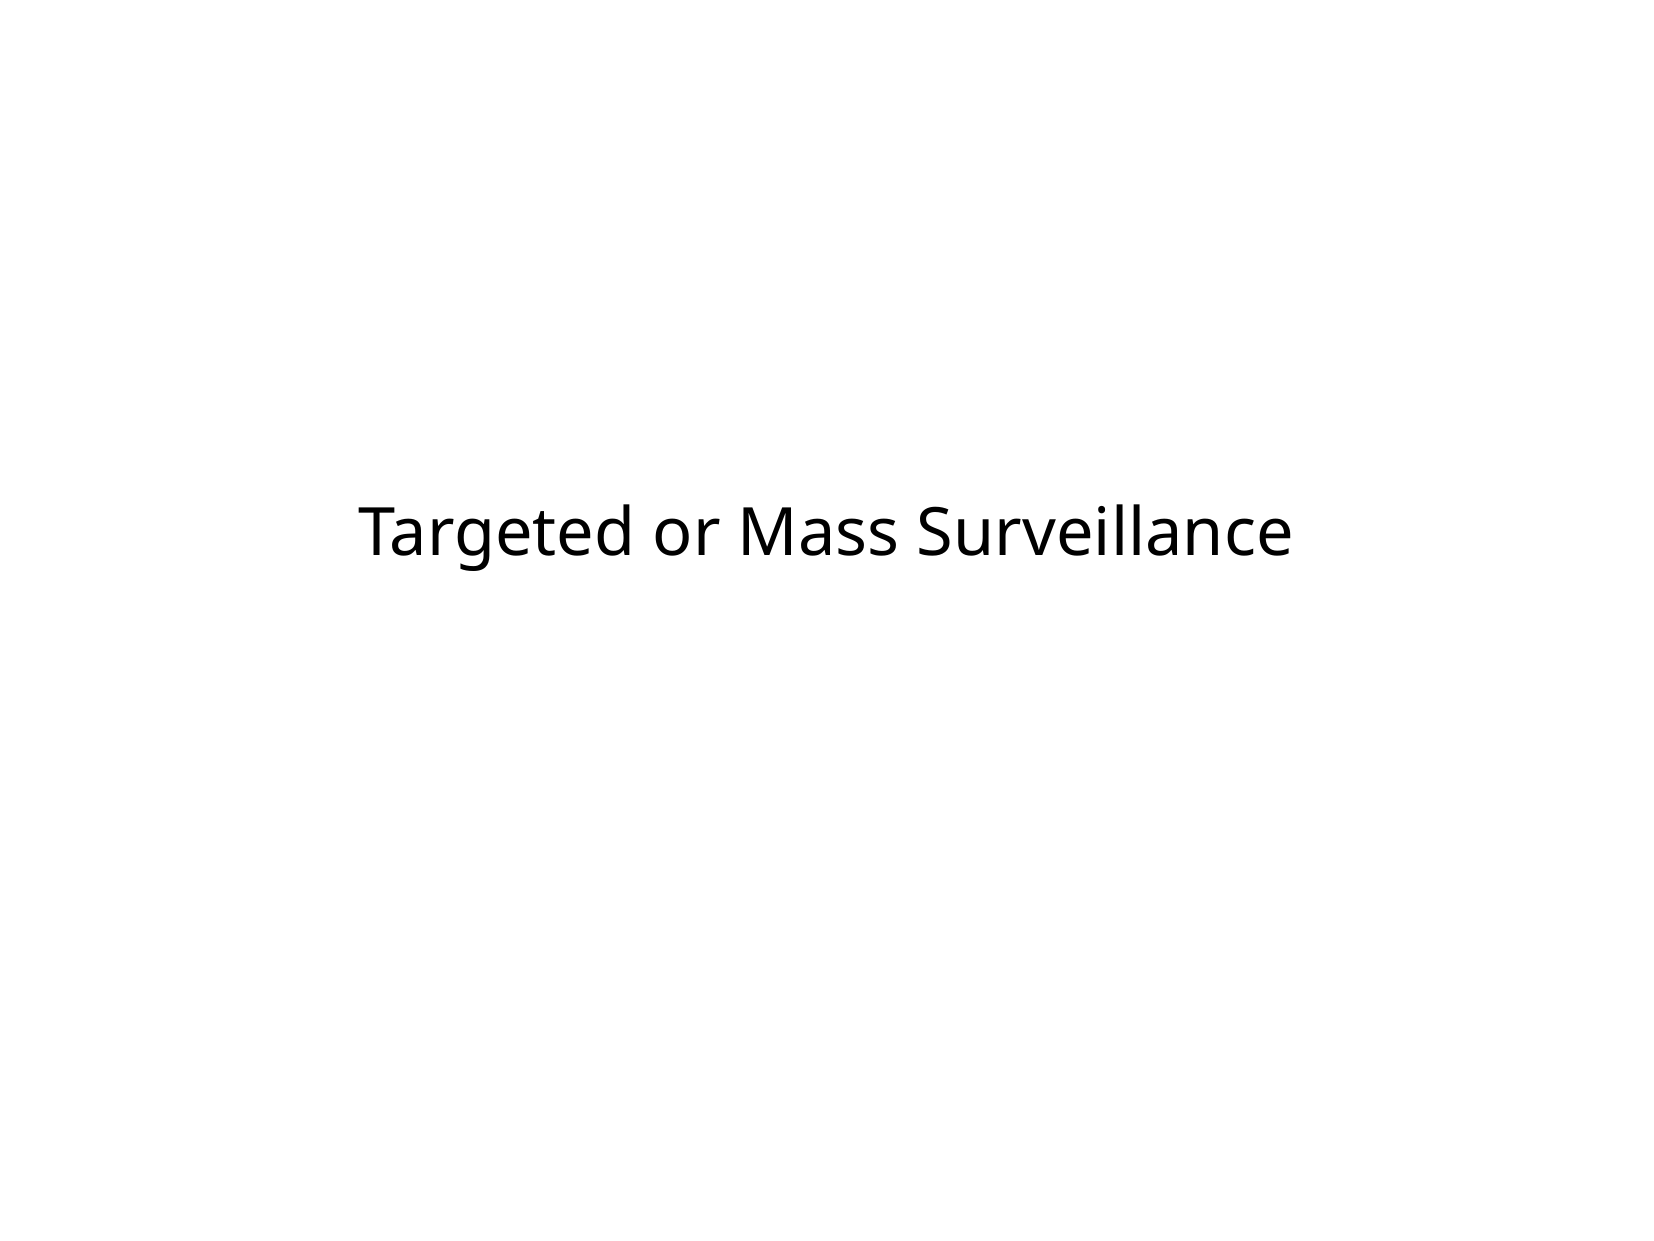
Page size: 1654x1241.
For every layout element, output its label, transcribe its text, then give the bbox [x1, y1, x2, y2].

subtitle Targeted or Mass Surveillance [82, 49, 1571, 1010]
